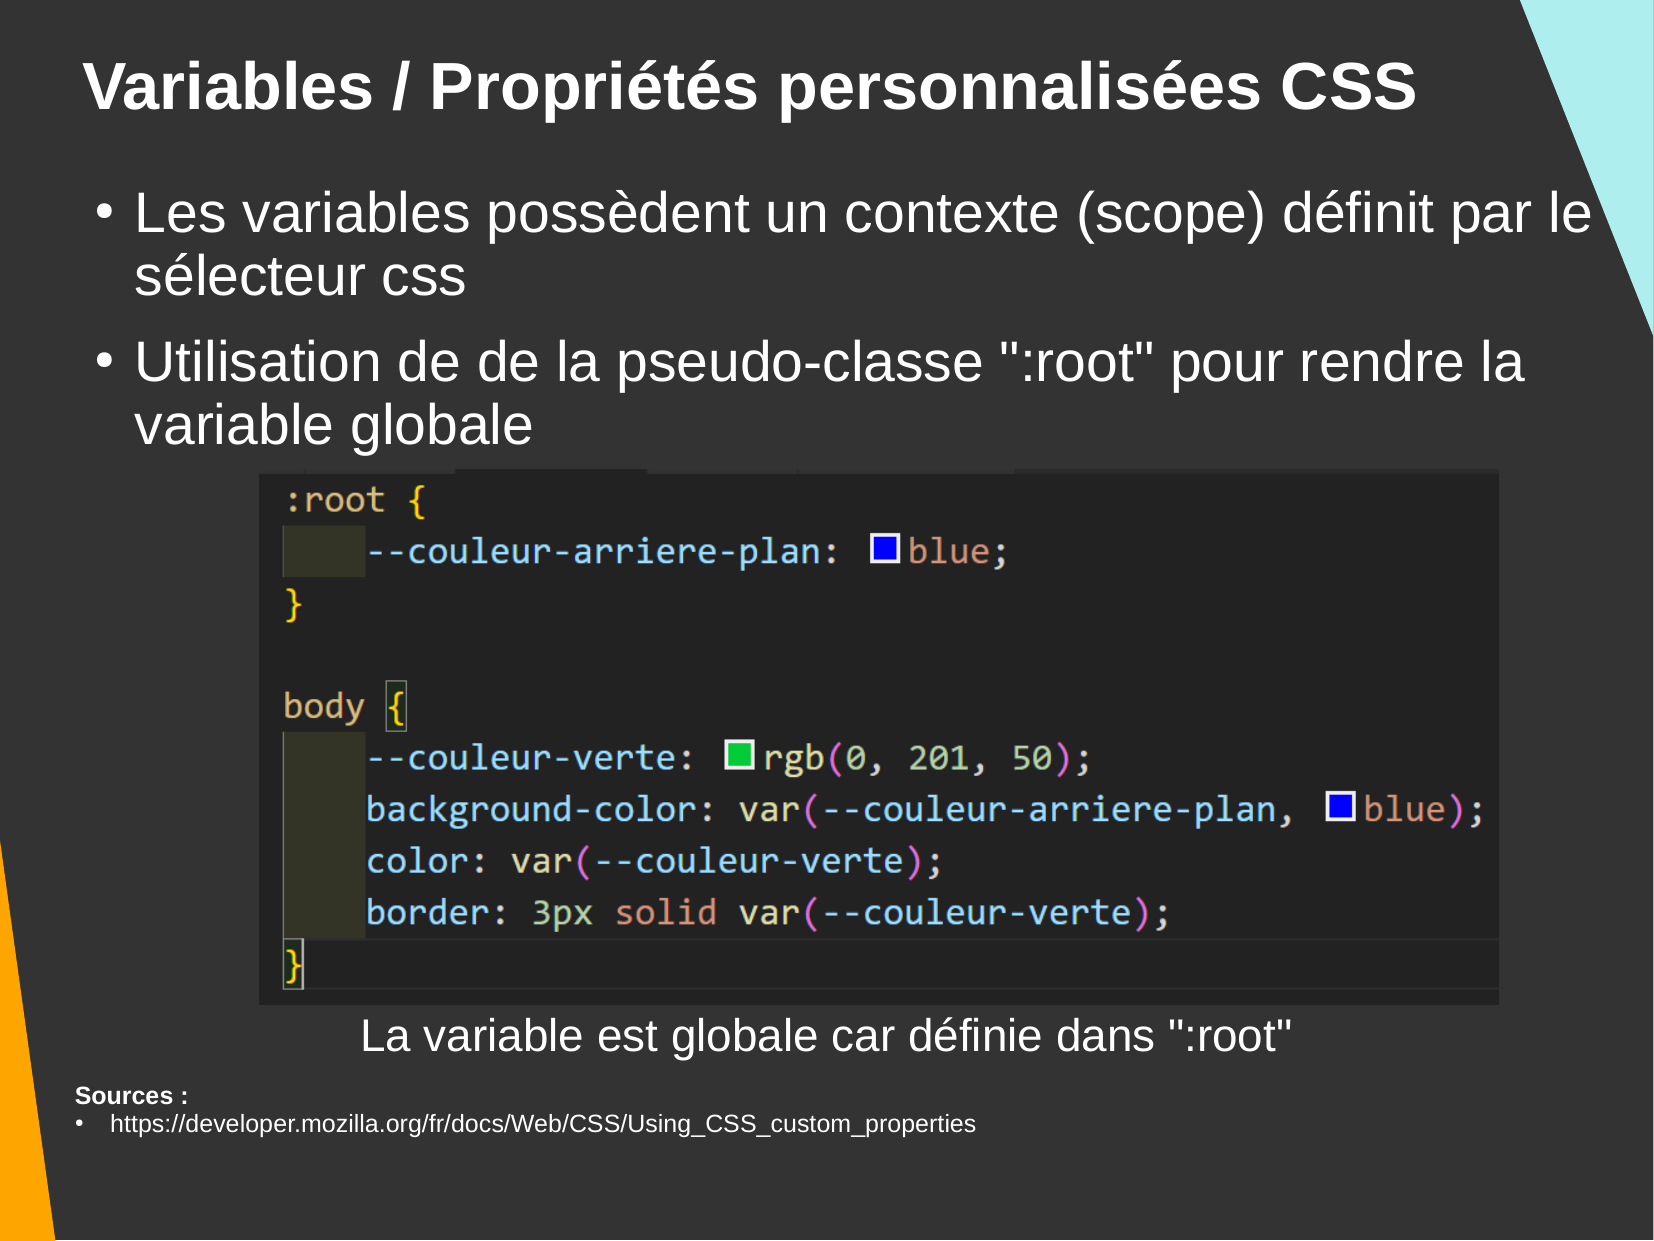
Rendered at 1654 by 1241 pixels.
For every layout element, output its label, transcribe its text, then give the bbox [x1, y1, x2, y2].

text_box [0, 840, 56, 1241]
picture [259, 469, 1499, 1005]
text_box [1519, 0, 1654, 338]
title La variable est globale car définie dans ":root" [126, 1009, 1527, 1062]
list Les variables possèdent un contexte (scope) définit par le sélecteur css Utilisation de de la pseudo-classe ":root" pour rendre la variable globale [80, 180, 1605, 461]
title Variables / Propriétés personnalisées CSS [82, 49, 1571, 152]
text_box Sources : https://developer.mozilla.org/fr/docs/Web/CSS/Using_CSS_custom_properties [60, 1074, 1546, 1241]
